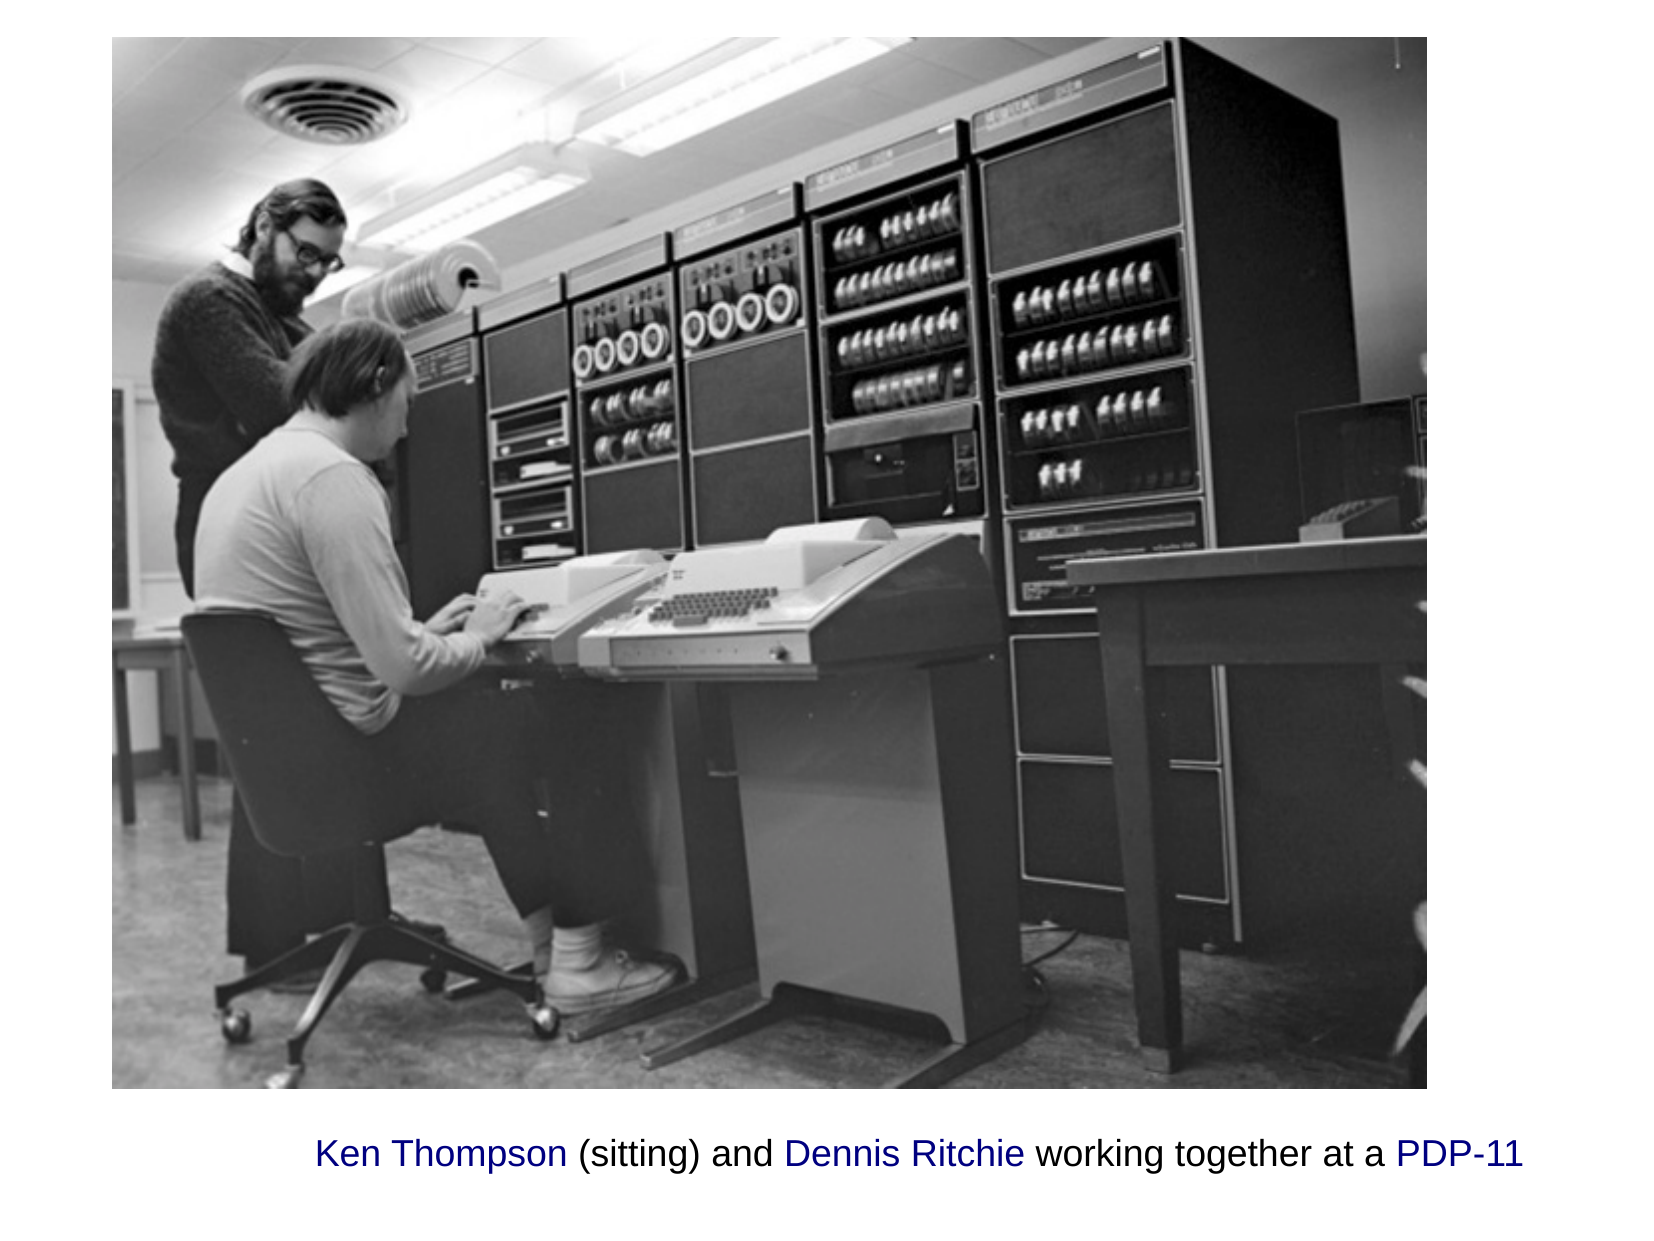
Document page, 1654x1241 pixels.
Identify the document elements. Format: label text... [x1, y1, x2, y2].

text_box Ken Thompson (sitting) and Dennis Ritchie working together at a PDP-11 [300, 1125, 1576, 1182]
picture [112, 37, 1427, 1089]
